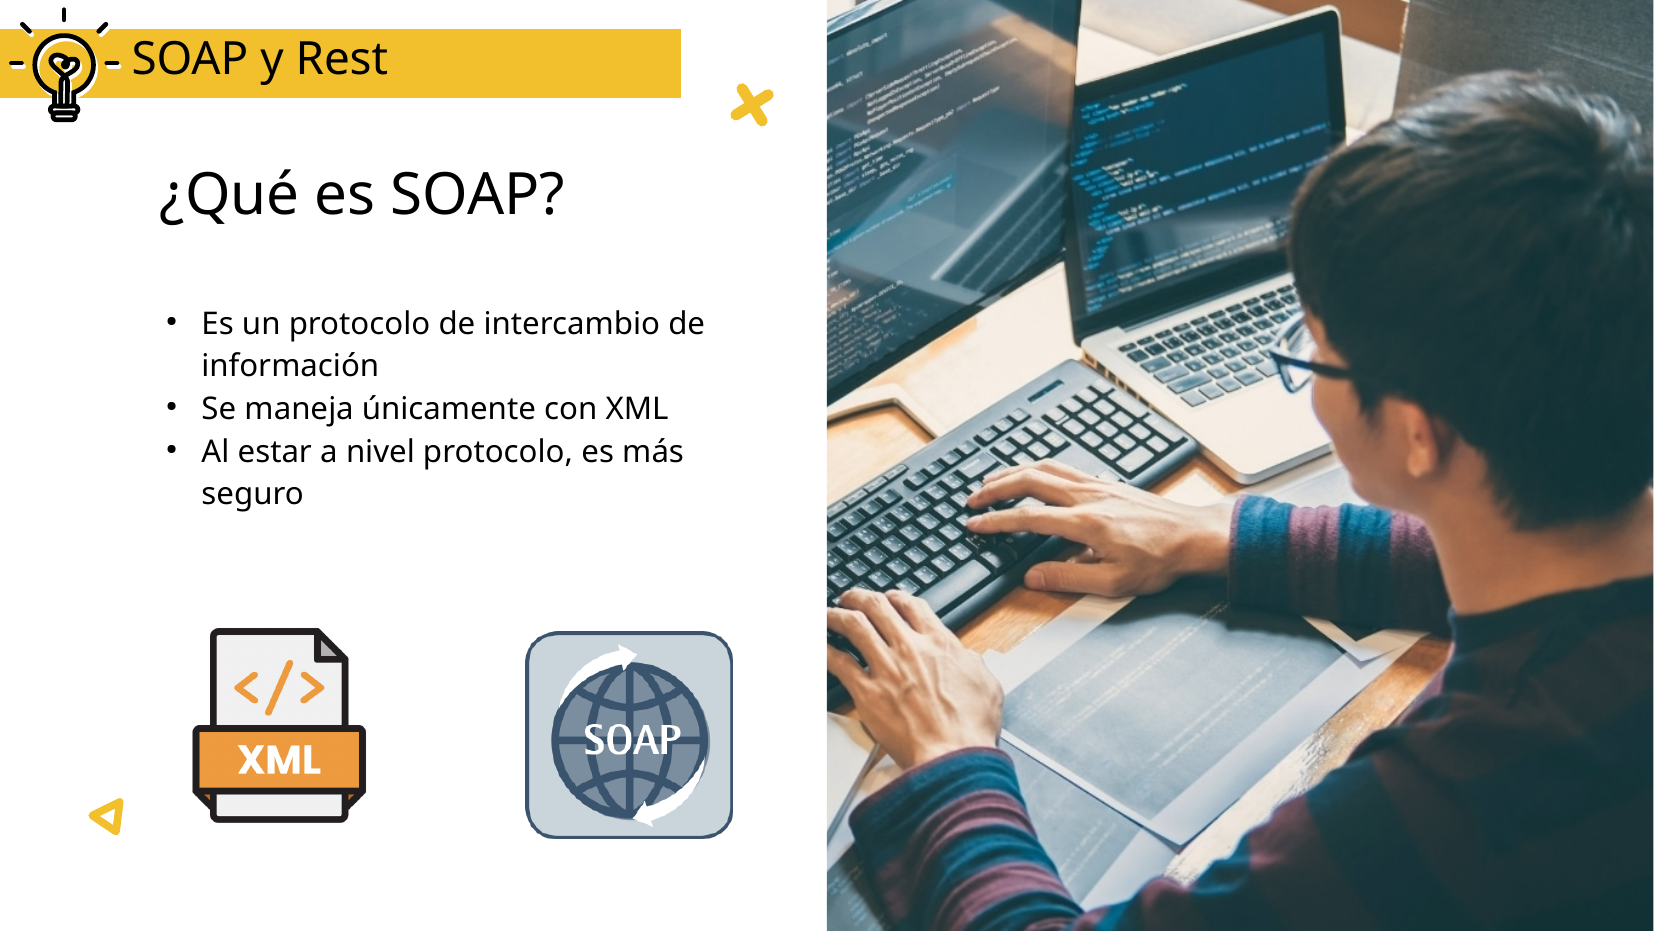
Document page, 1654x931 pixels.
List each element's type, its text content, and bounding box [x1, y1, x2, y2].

title SOAP y Rest [131, 16, 578, 97]
picture [525, 631, 733, 839]
picture [826, 0, 1654, 931]
title ¿Qué es SOAP? [159, 147, 798, 237]
text_box Es un protocolo de intercambio de información Se maneja únicamente con XML Al estar a nivel protocolo, es más seguro [165, 224, 733, 591]
picture [168, 614, 390, 836]
